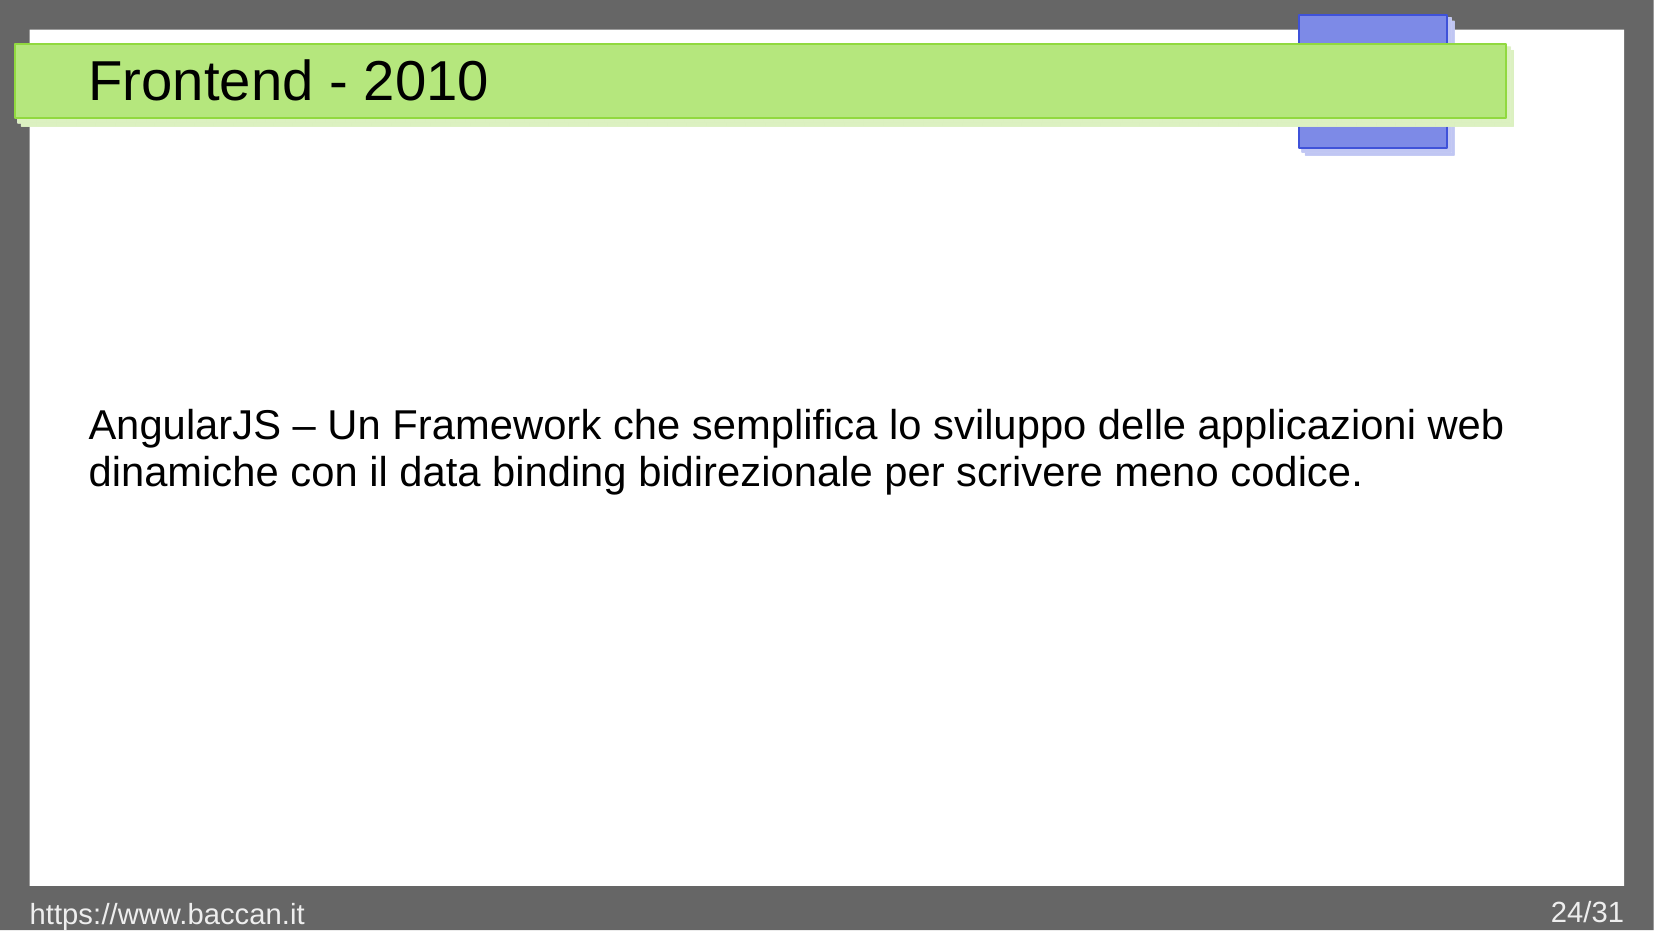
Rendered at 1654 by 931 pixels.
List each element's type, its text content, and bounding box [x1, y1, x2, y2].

title Frontend - 2010 [88, 44, 1506, 119]
text_box AngularJS – Un Framework che semplifica lo sviluppo delle applicazioni web dinamiche con il data binding bidirezionale per scrivere meno codice. [88, 169, 1565, 821]
